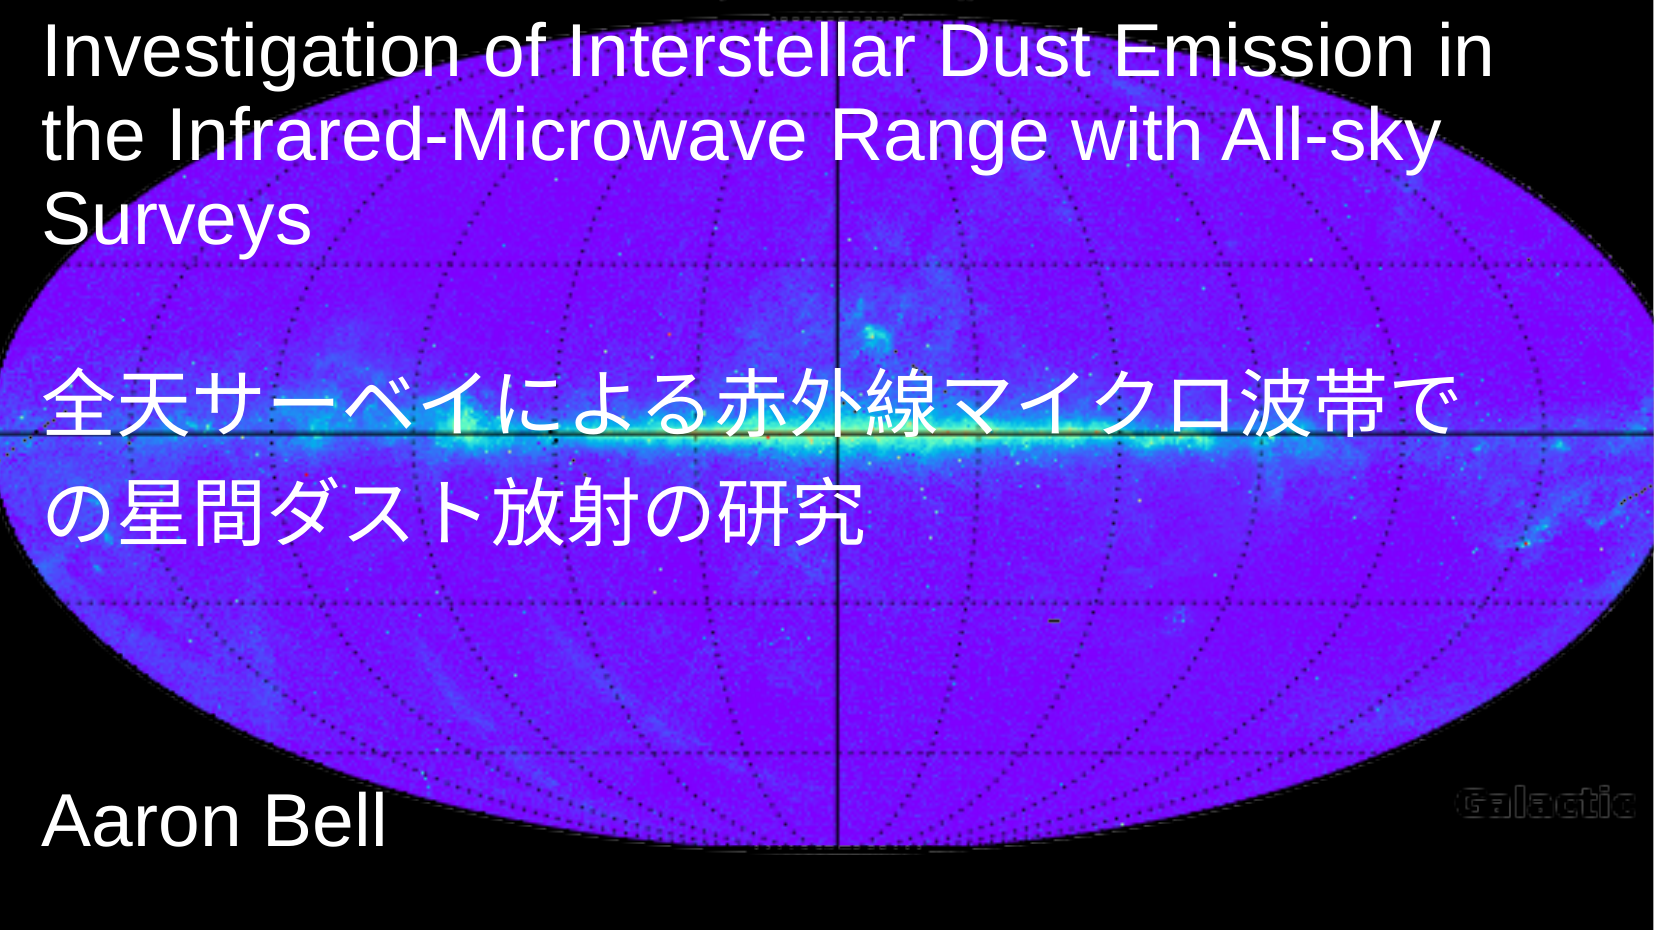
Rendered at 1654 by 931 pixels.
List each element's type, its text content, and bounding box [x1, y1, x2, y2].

title Investigation of Interstellar Dust Emission in the Infrared-Microwave Range with All-sky Surveys 全天サーベイによる赤外線マイクロ波帯での星間ダスト放射の研究 Aaron Bell [41, 49, 1531, 822]
picture [0, 0, 1654, 855]
